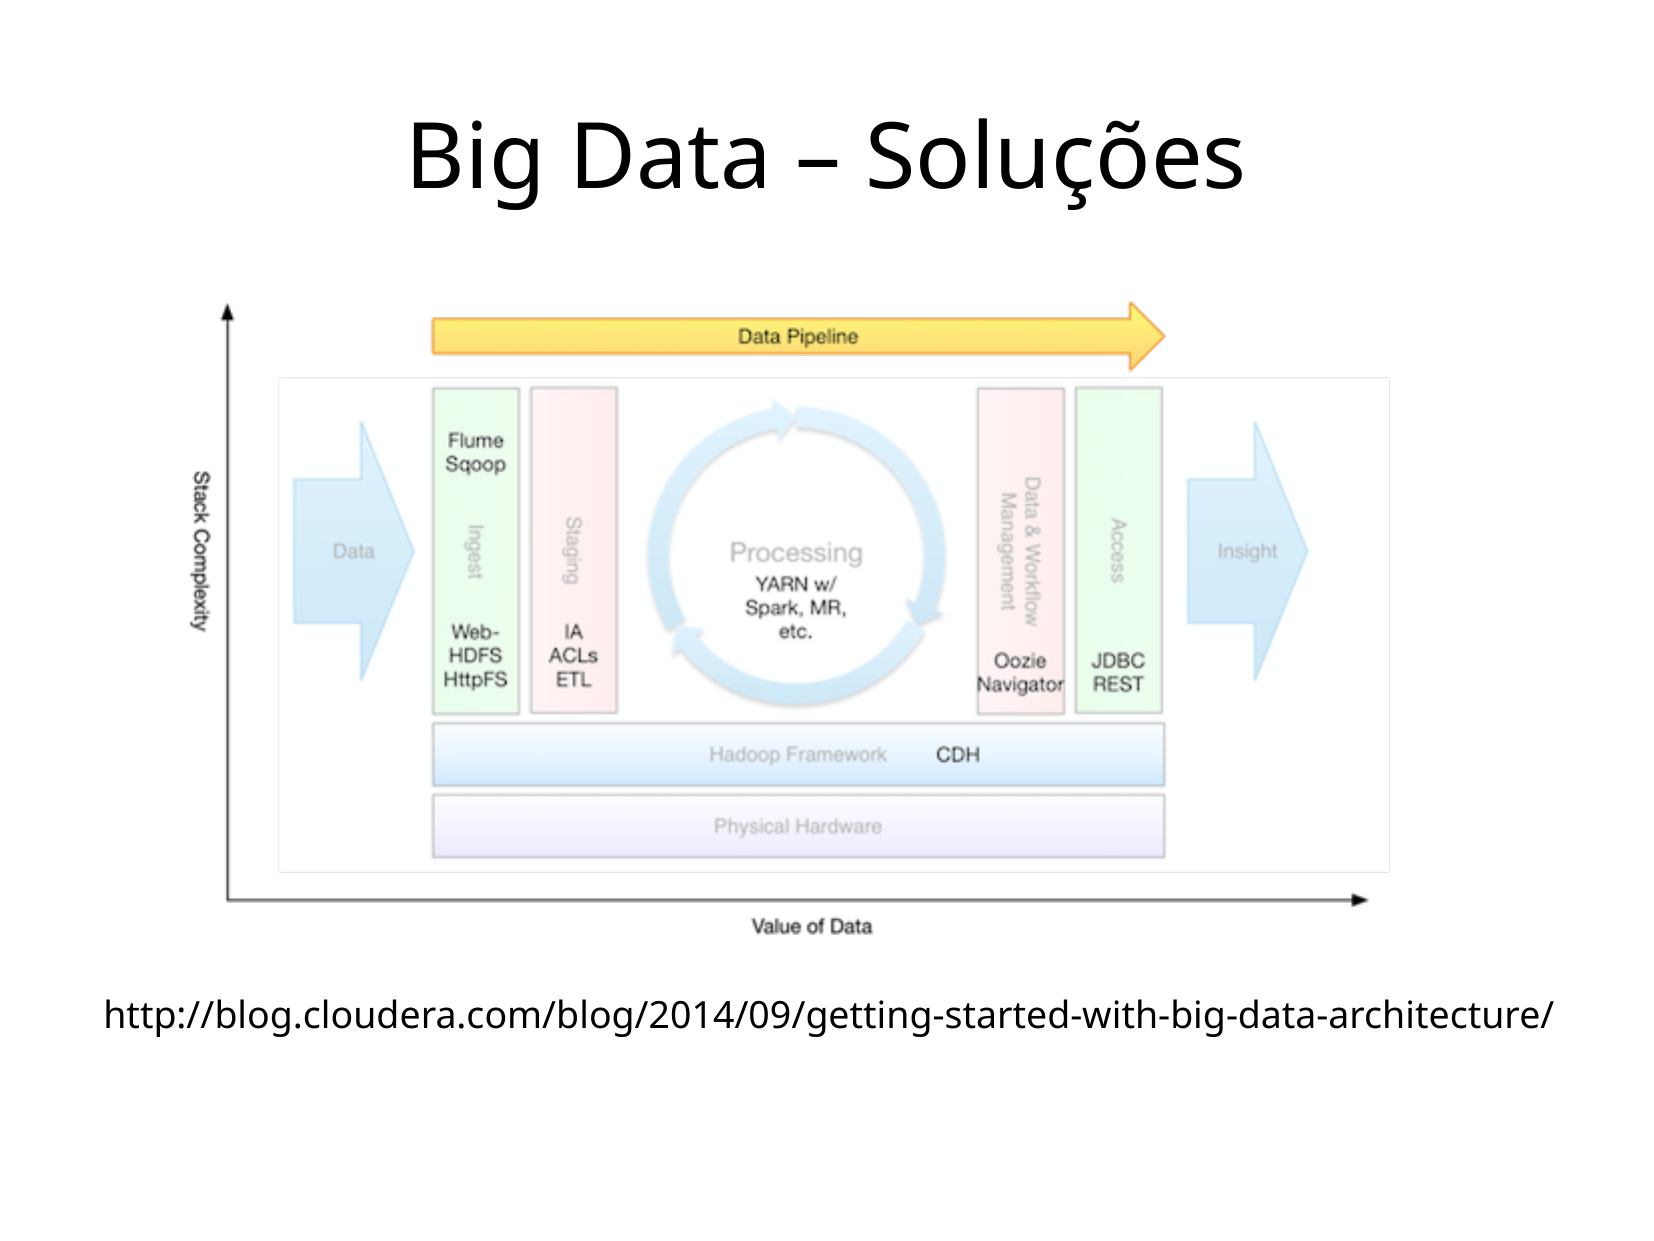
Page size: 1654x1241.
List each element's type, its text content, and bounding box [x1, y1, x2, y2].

title Big Data – Soluções [82, 49, 1571, 257]
picture [165, 278, 1406, 965]
text_box http://blog.cloudera.com/blog/2014/09/getting-started-with-big-data-architecture/ [88, 980, 1654, 1040]
